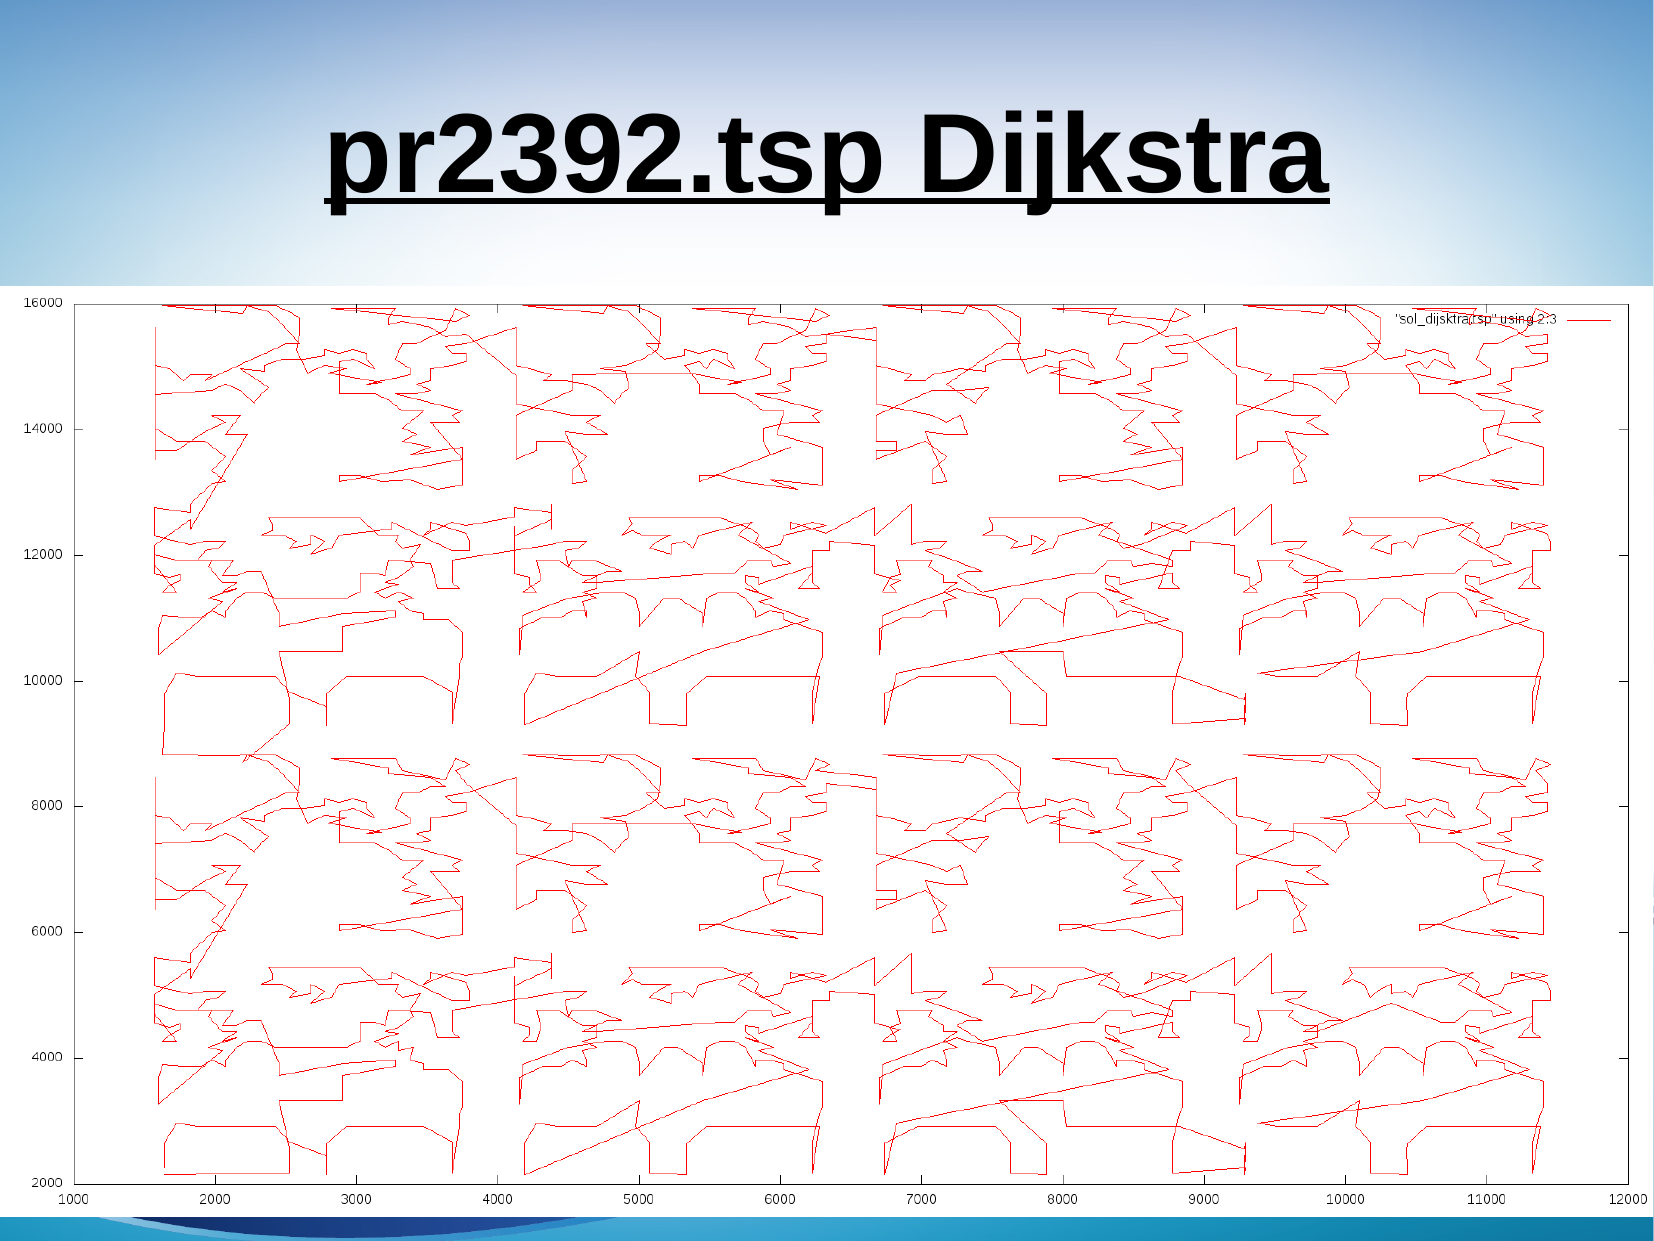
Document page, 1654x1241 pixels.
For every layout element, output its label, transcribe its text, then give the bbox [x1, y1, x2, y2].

title pr2392.tsp Dijkstra [82, 49, 1571, 257]
picture [0, 0, 1654, 1241]
